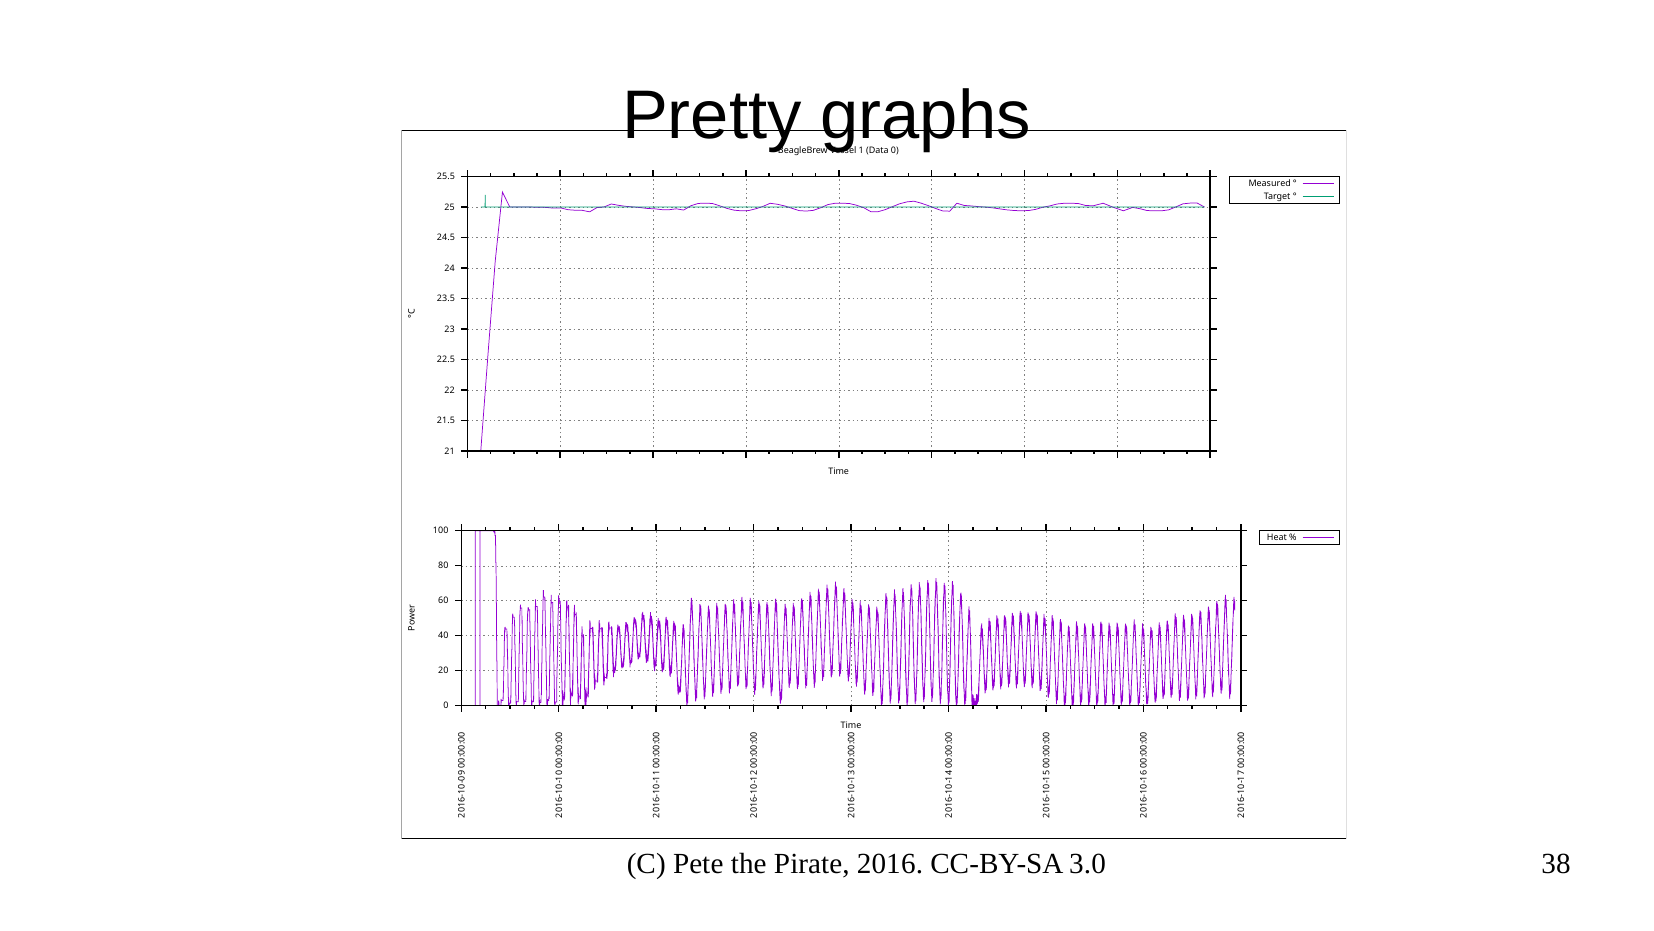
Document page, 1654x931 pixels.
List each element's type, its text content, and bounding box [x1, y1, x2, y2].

picture [401, 193, 1347, 839]
title Pretty graphs [82, 37, 1571, 193]
